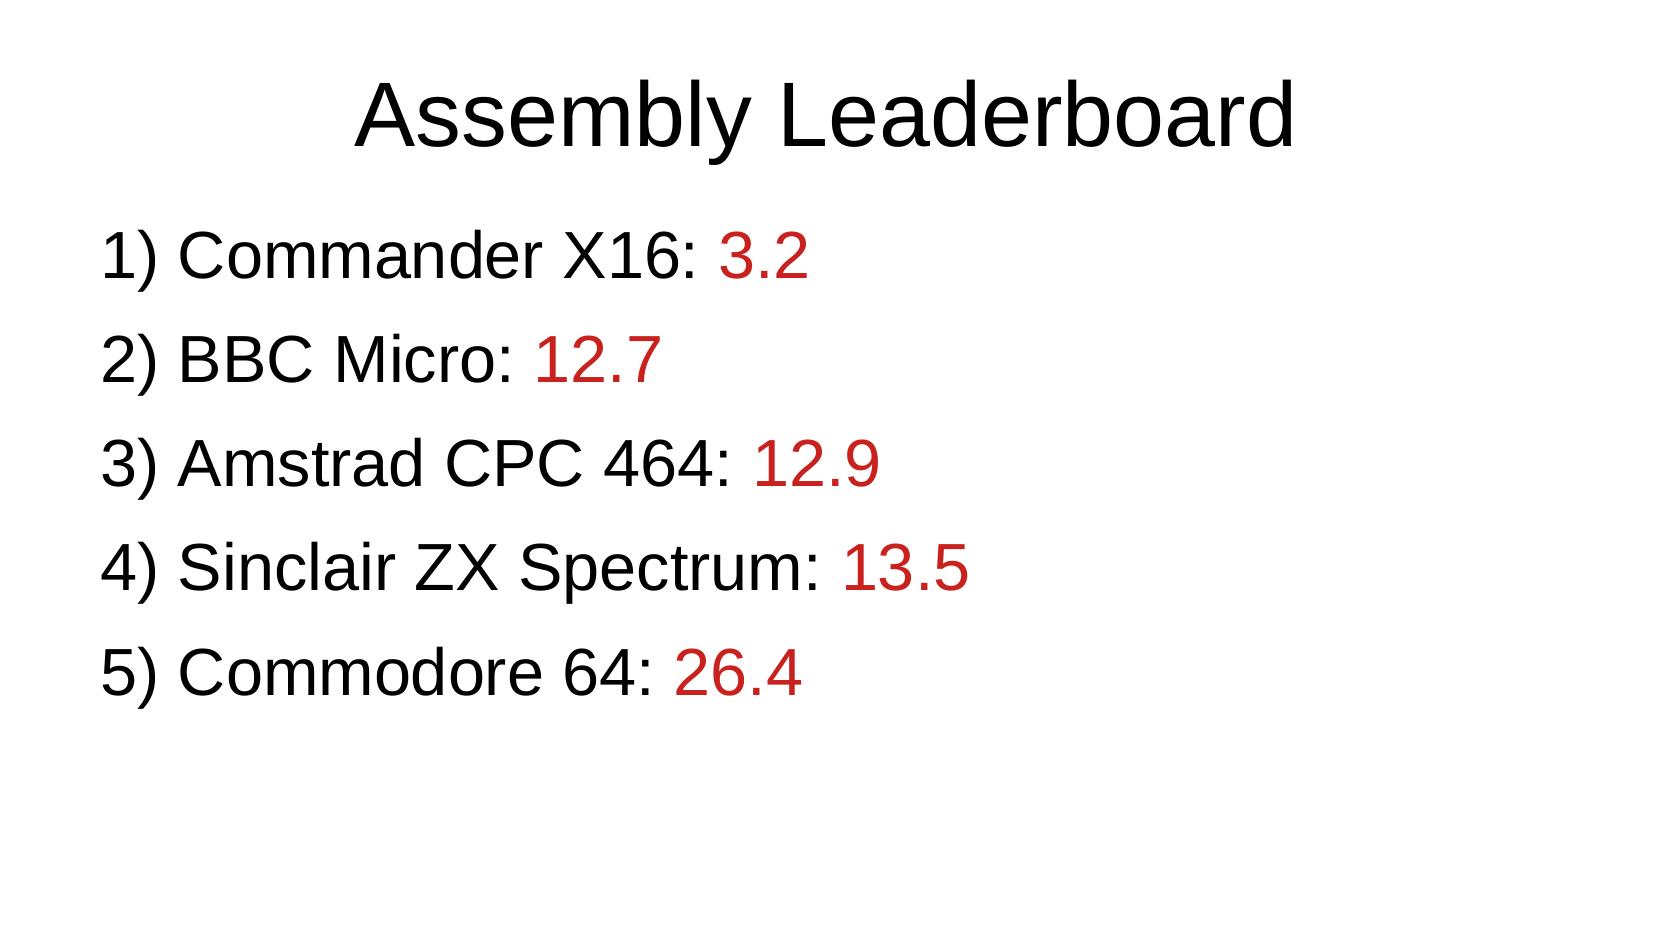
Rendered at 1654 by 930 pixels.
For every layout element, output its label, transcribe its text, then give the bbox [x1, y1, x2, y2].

list Commander X16: 3.2 BBC Micro: 12.7 Amstrad CPC 464: 12.9 Sinclair ZX Spectrum: 13.5 Commodore 64: 26.4 [82, 217, 1571, 757]
title Assembly Leaderboard [82, 37, 1571, 193]
